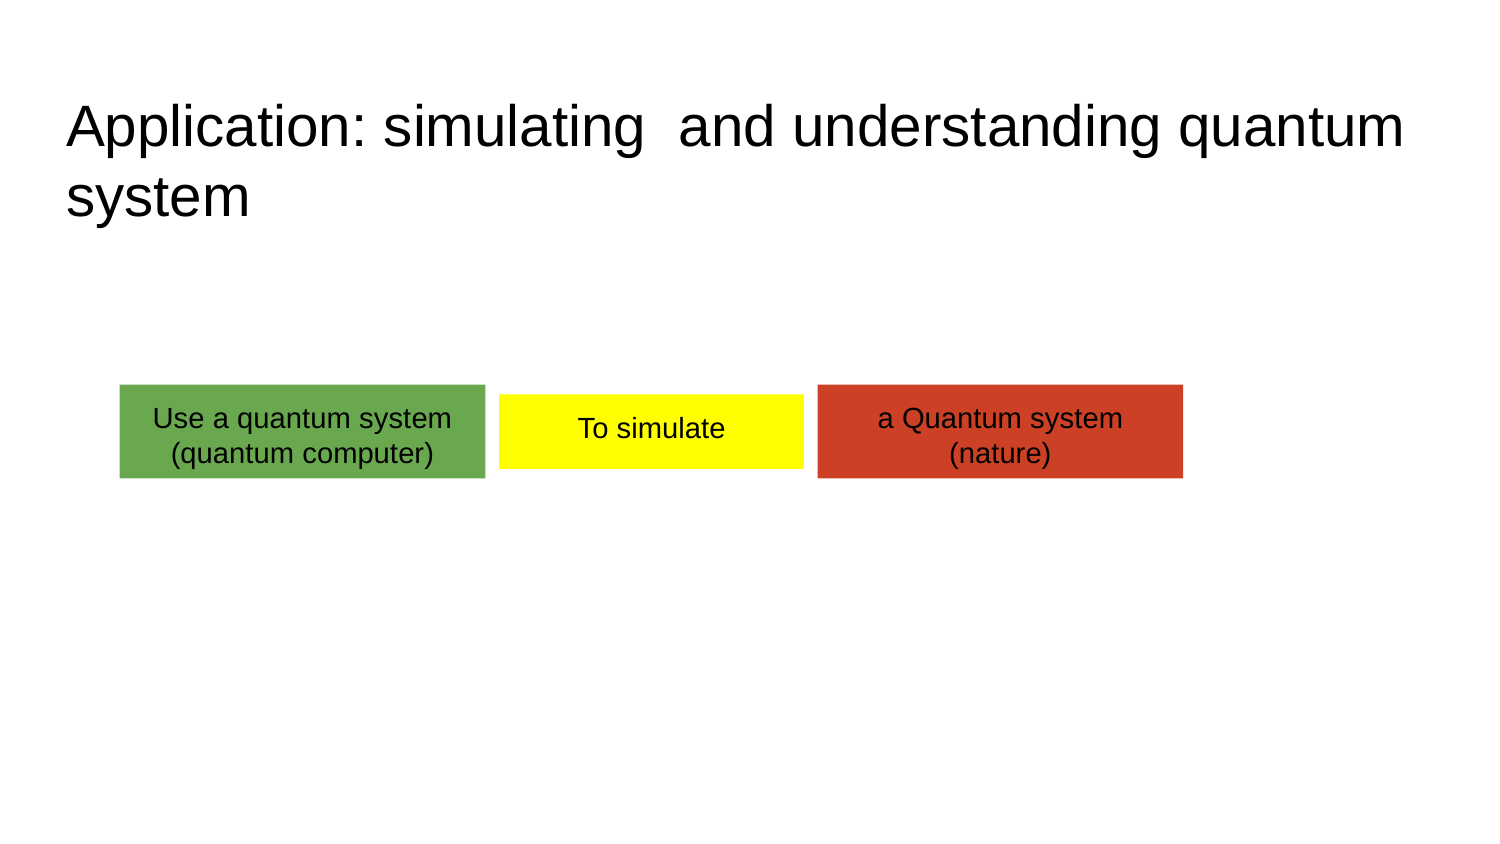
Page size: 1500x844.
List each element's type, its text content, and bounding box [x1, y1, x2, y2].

text_box To simulate [499, 394, 804, 469]
title Application: simulating and understanding quantum system [51, 72, 1449, 167]
text_box a Quantum system (nature) [817, 384, 1184, 479]
text_box Use a quantum system (quantum computer) [119, 384, 486, 479]
